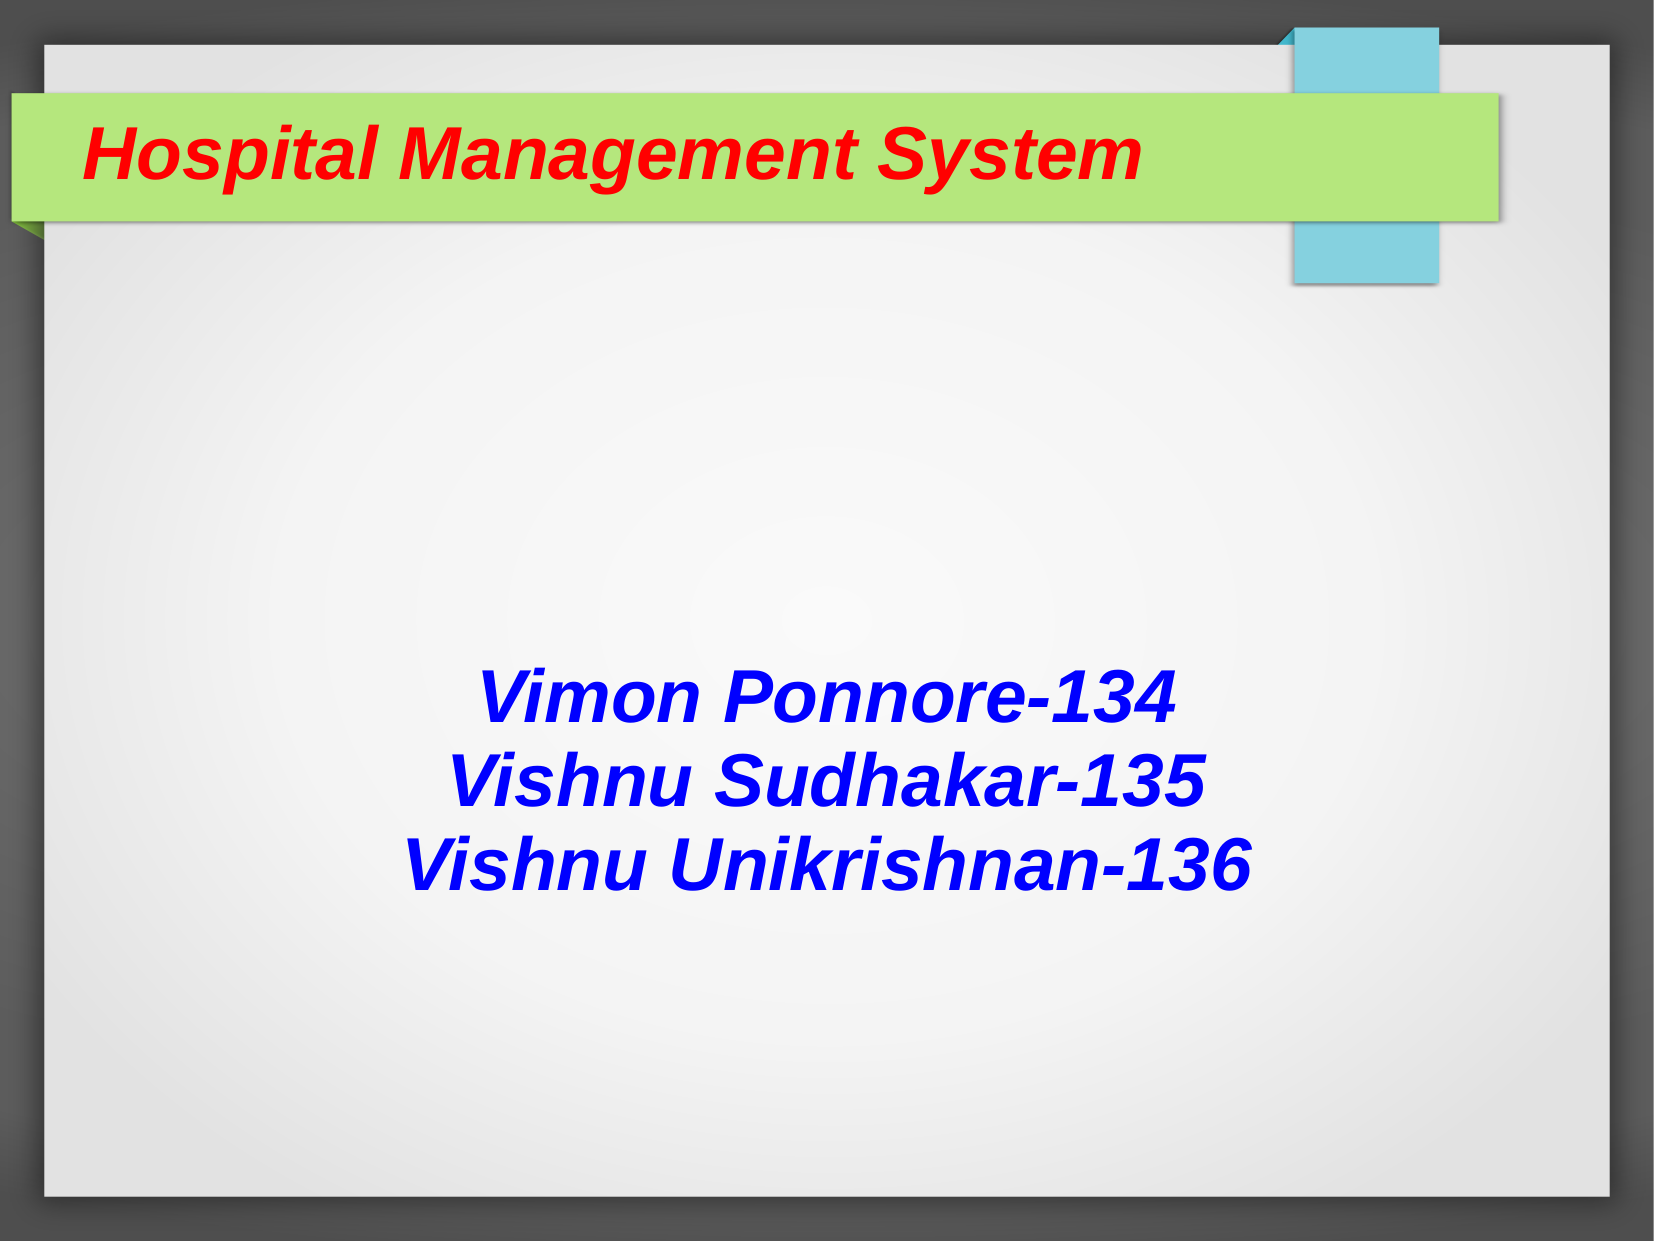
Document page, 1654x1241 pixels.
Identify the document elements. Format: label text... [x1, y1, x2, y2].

picture [0, 0, 1654, 1241]
subtitle Vimon Ponnore-134 Vishnu Sudhakar-135 Vishnu Unikrishnan-136 [82, 295, 1571, 1015]
title Hospital Management System [82, 94, 1264, 213]
